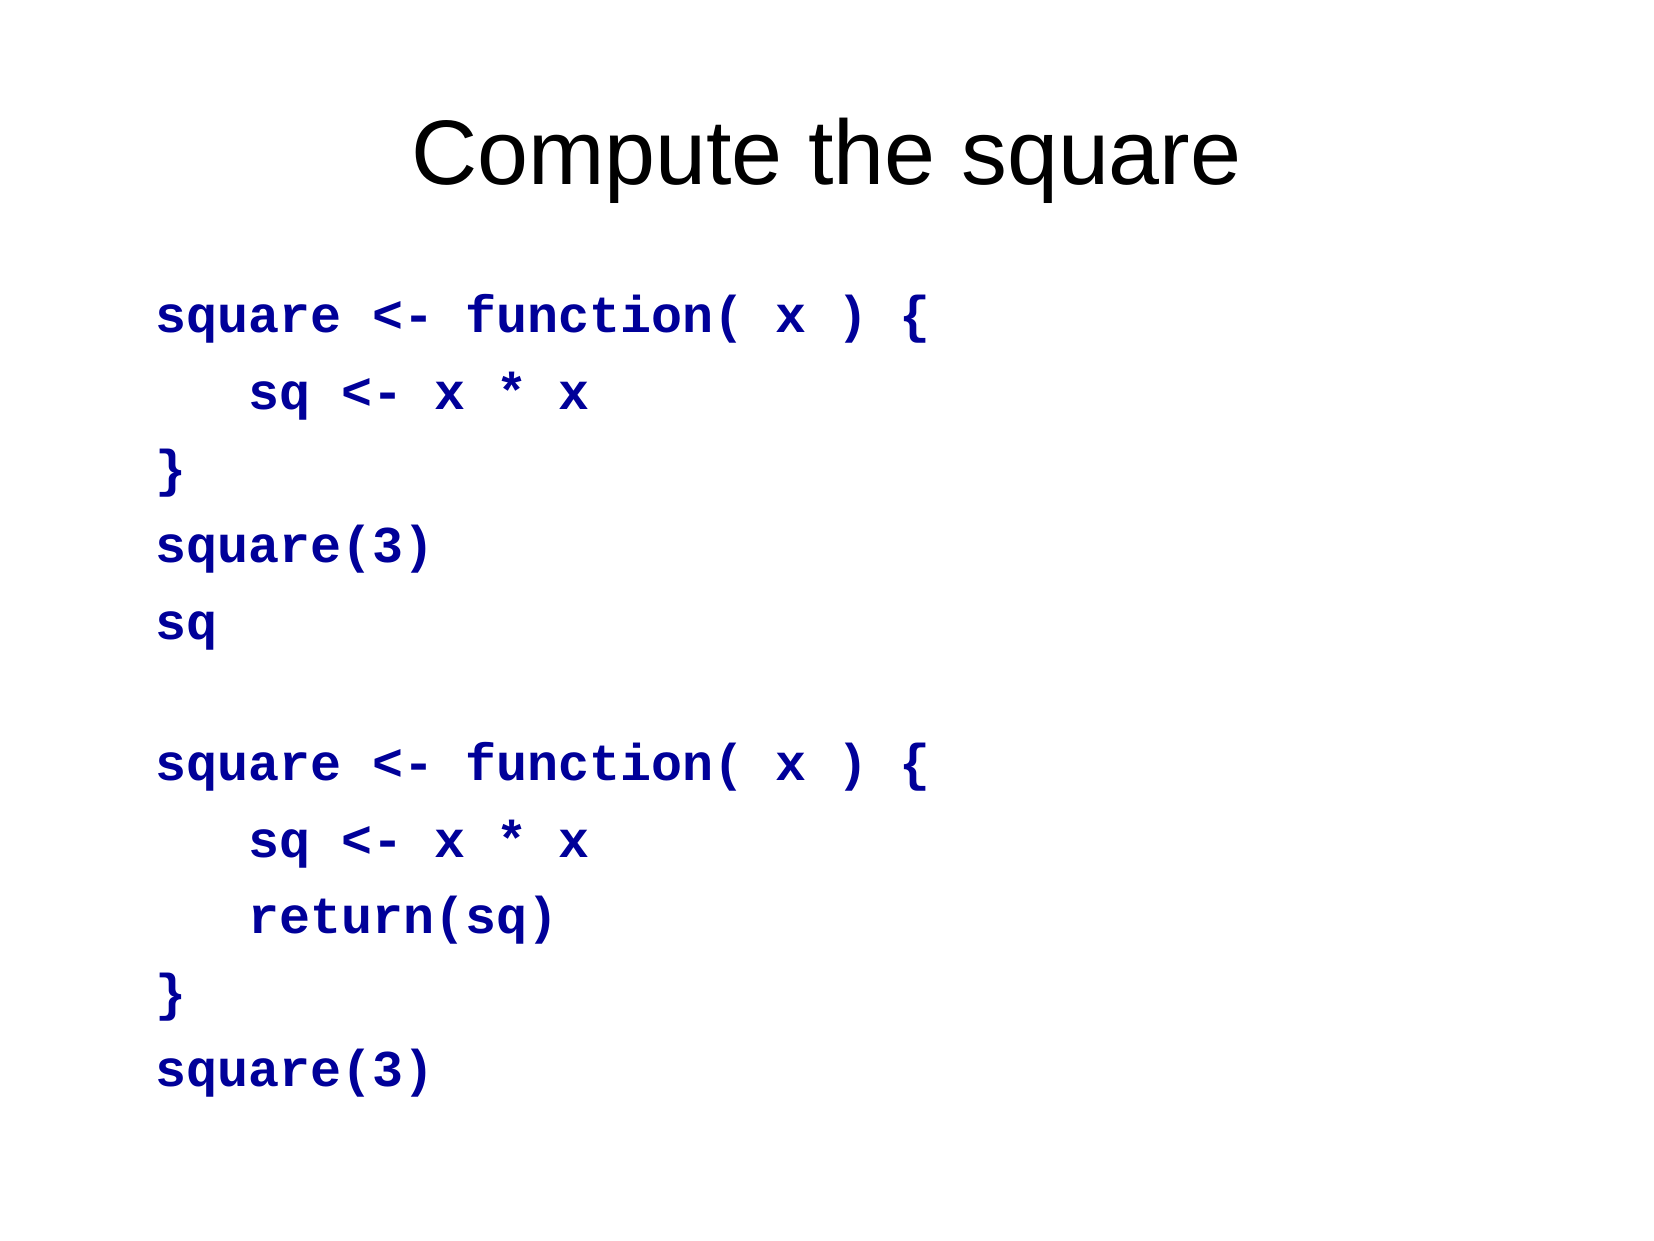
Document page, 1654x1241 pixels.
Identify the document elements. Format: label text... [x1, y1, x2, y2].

list square <- function( x ) { sq <- x * x } square(3) sq square <- function( x ) { sq <- x * x return(sq) } square(3) [82, 290, 1571, 1170]
title Compute the square [82, 49, 1571, 257]
